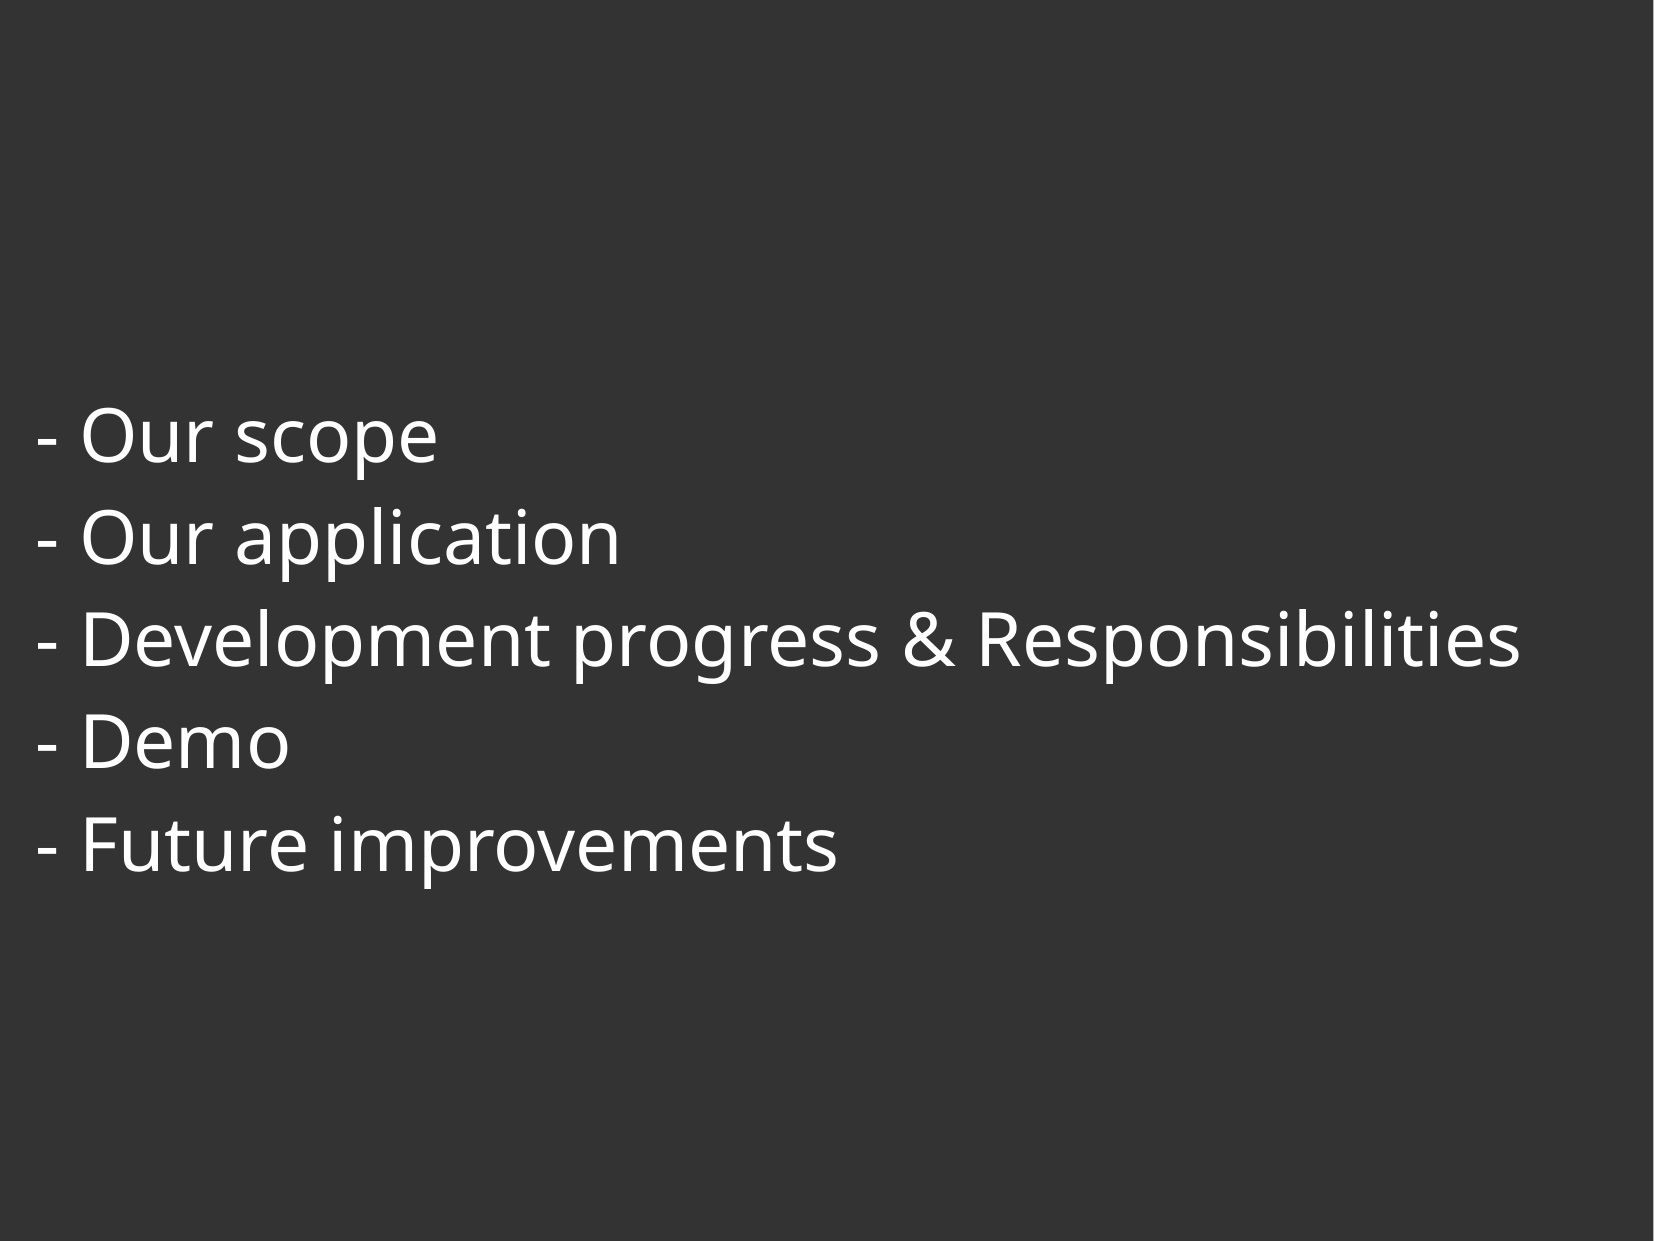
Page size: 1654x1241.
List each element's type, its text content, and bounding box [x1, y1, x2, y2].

title - Our scope - Our application - Development progress & Responsibilities - Demo - Future improvements [0, 0, 1654, 1241]
